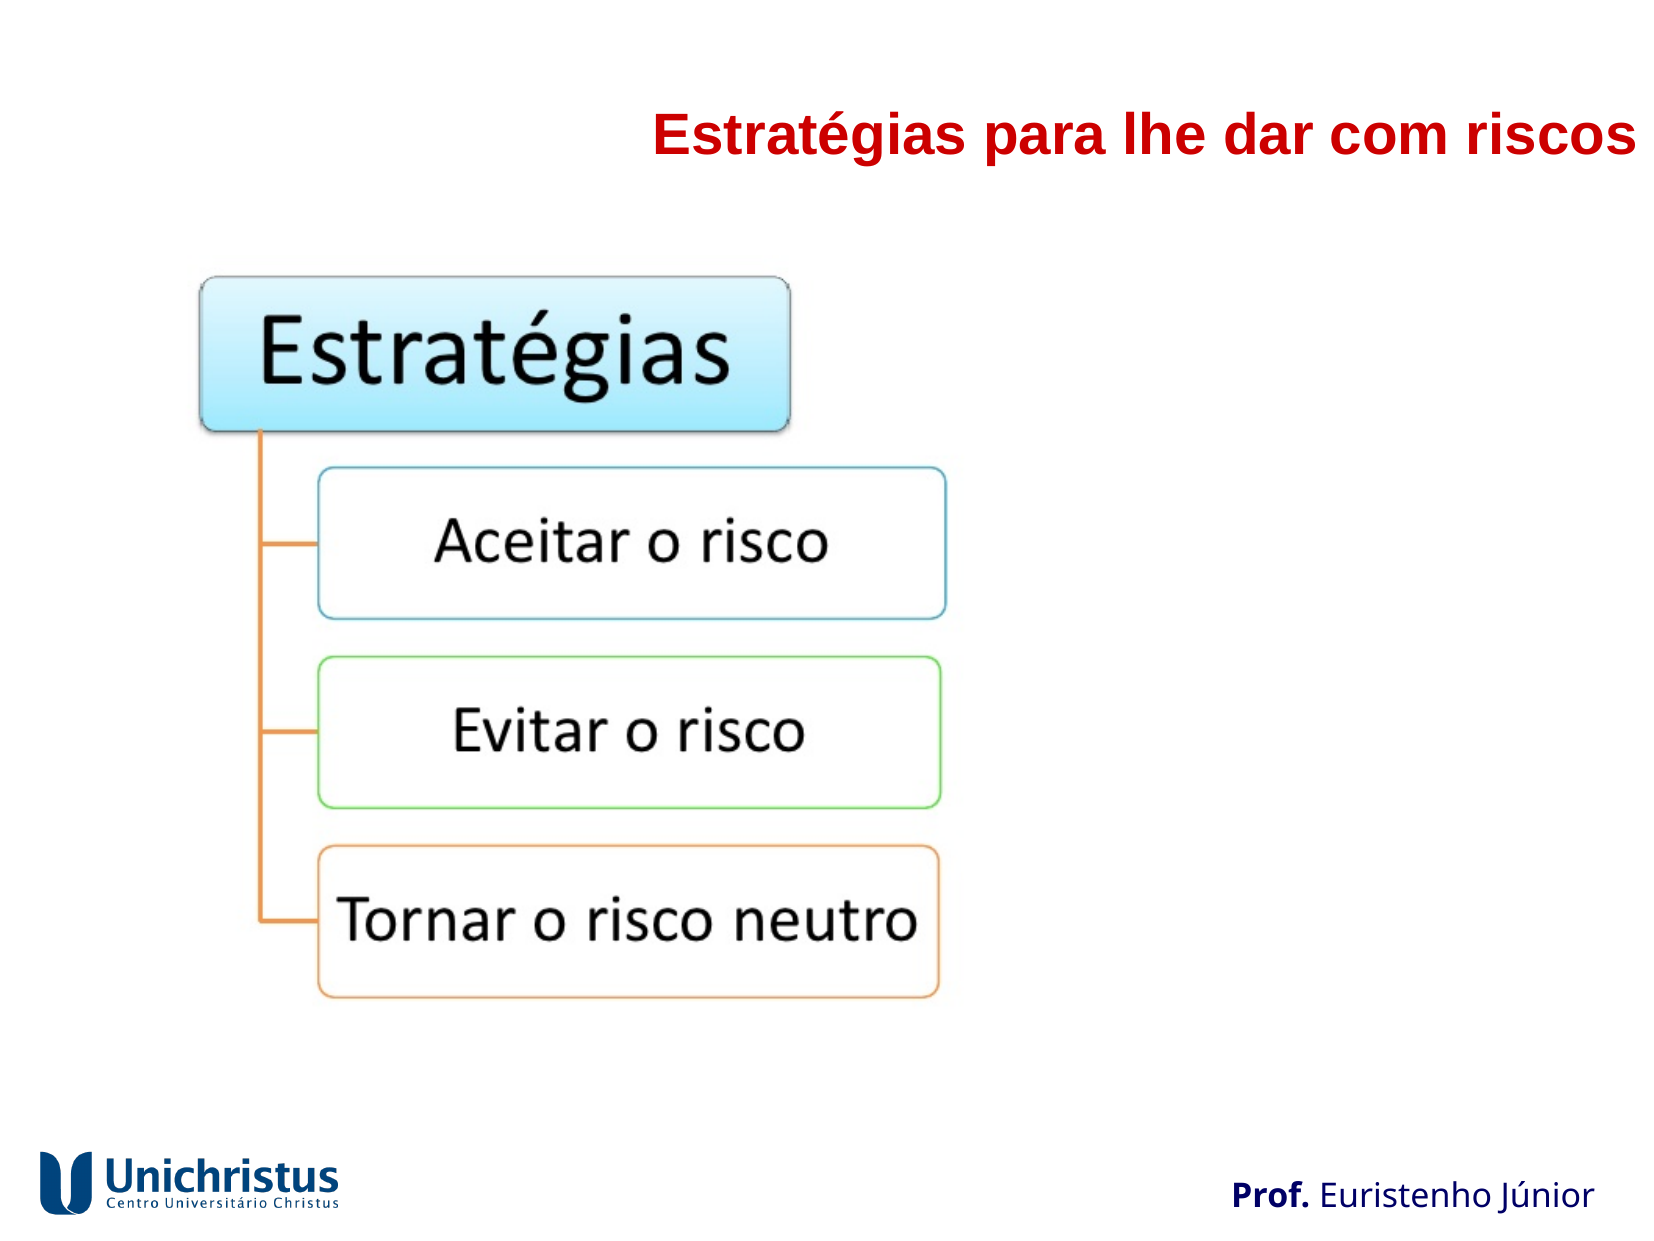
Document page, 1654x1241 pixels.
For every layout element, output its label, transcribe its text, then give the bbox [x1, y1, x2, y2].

picture [177, 254, 993, 1016]
picture [35, 1148, 343, 1217]
text_box Estratégias para lhe dar com riscos [637, 94, 1654, 175]
text_box Prof. Euristenho Júnior [1216, 1163, 1654, 1224]
